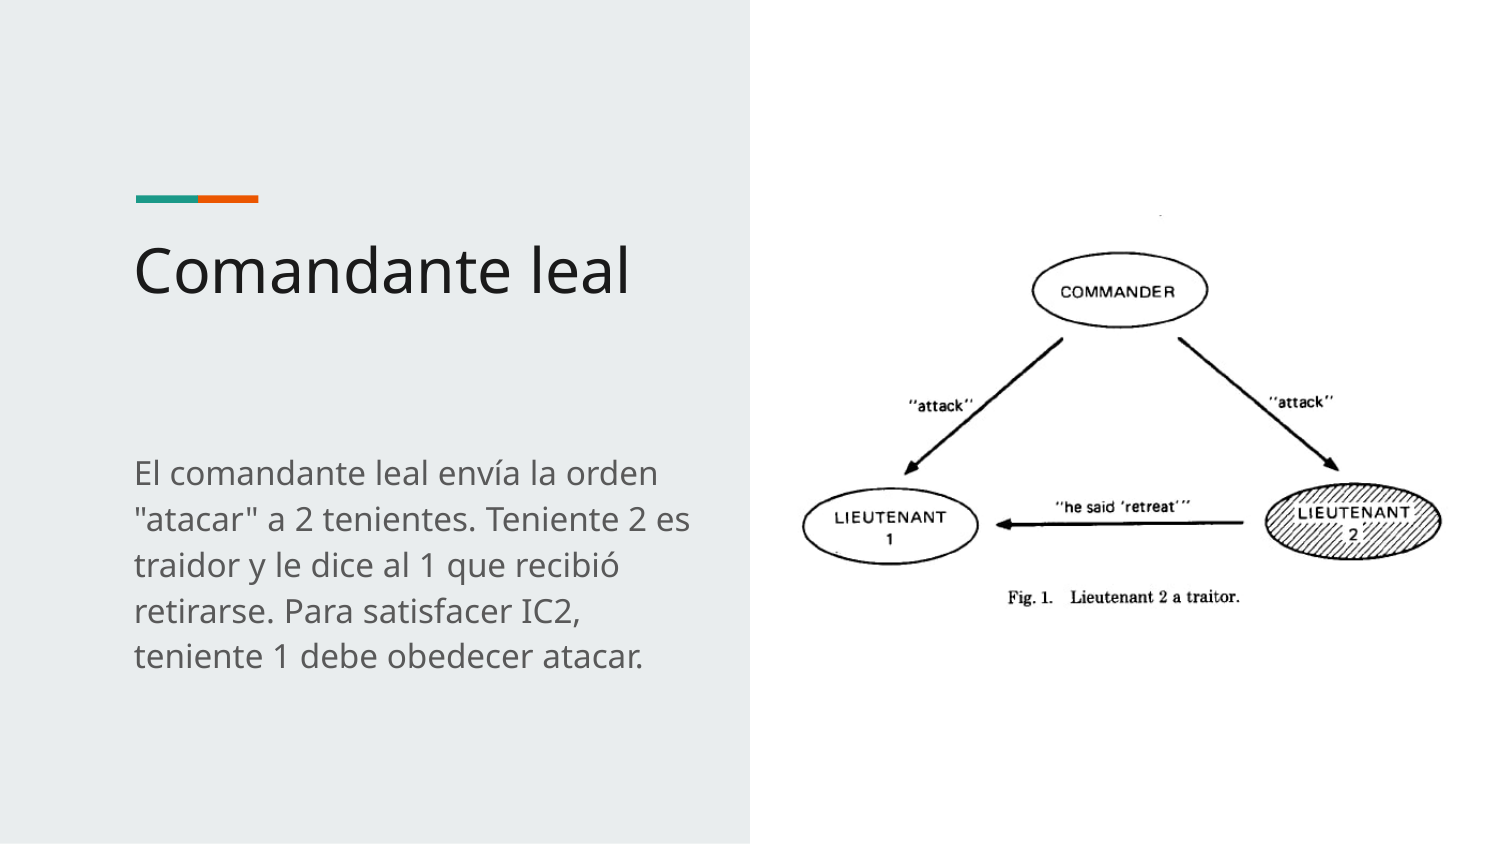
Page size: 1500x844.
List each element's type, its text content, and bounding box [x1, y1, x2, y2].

picture [755, 215, 1500, 629]
title Comandante leal [118, 215, 661, 431]
subtitle El comandante leal envía la orden "atacar" a 2 tenientes. Teniente 2 es traidor y le dice al 1 que recibió retirarse. Para satisfacer IC2, teniente 1 debe obedecer atacar. [118, 431, 712, 720]
